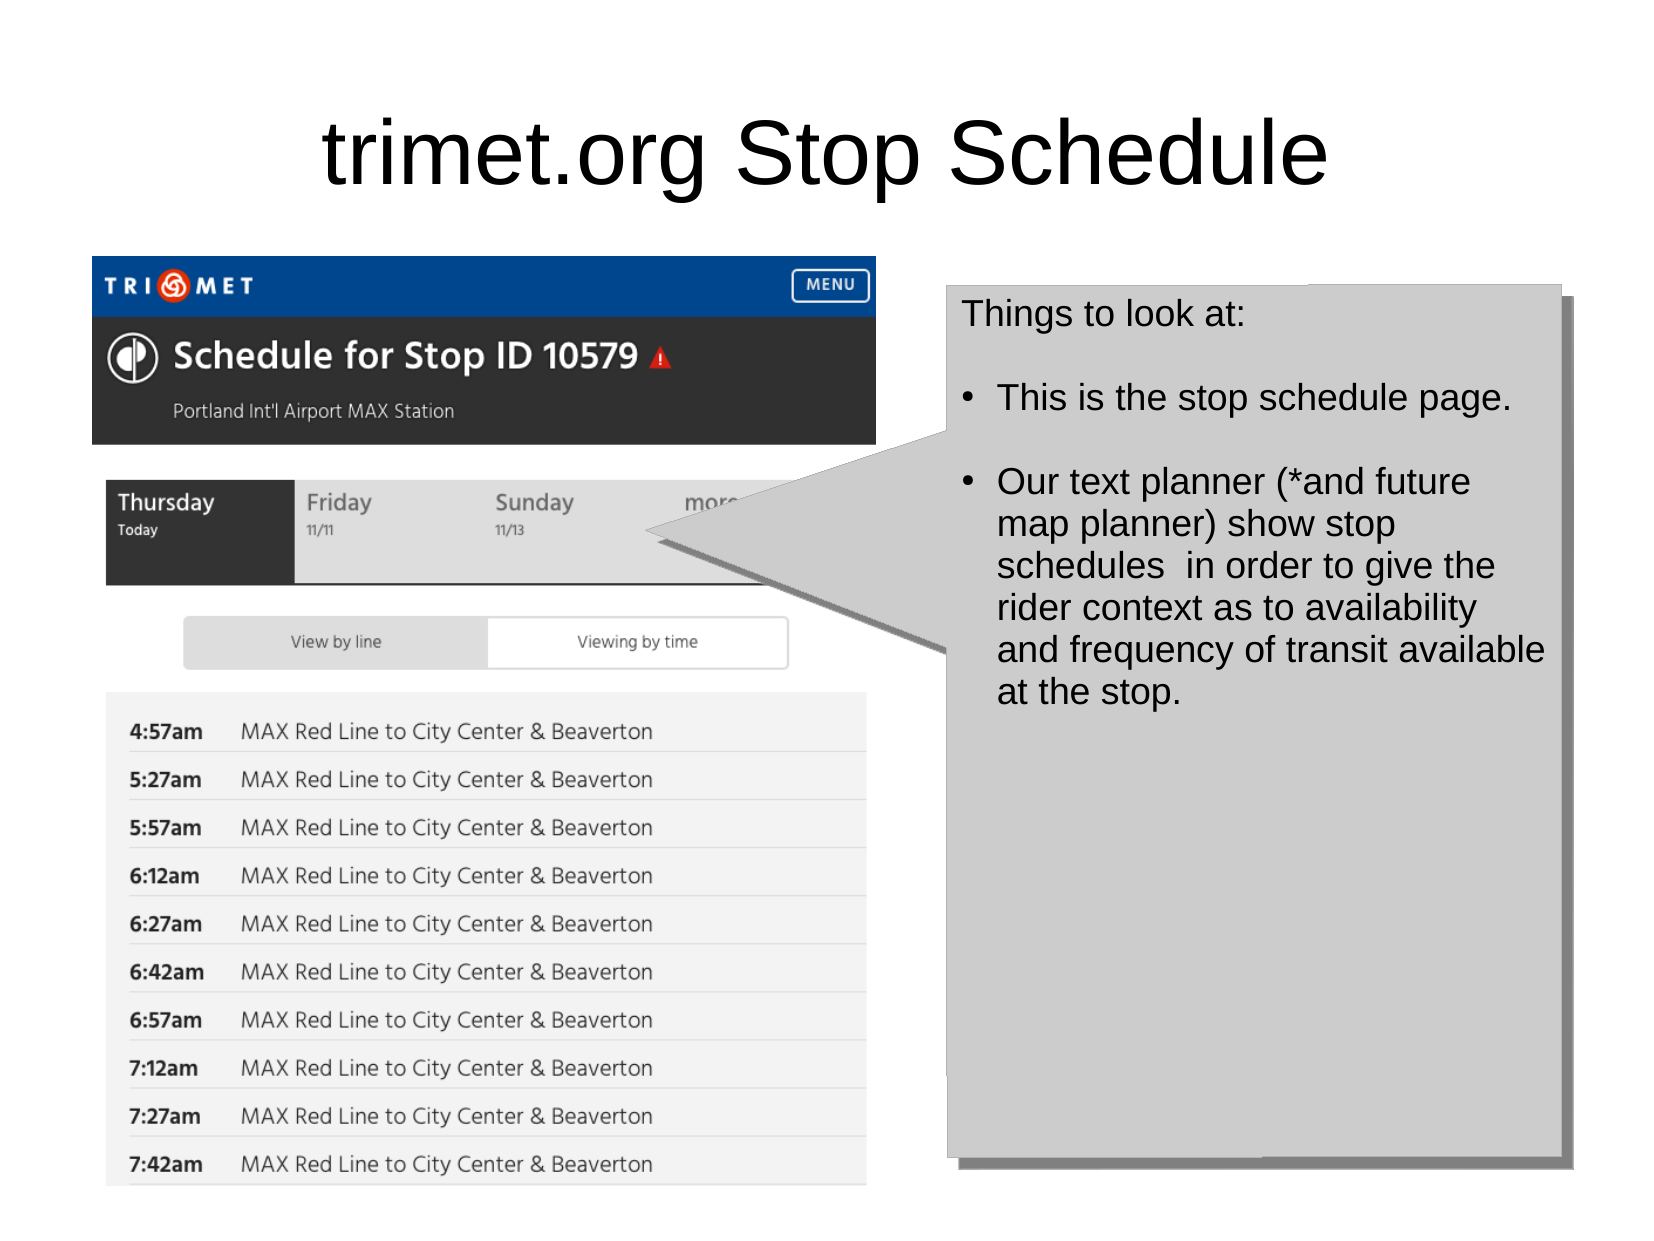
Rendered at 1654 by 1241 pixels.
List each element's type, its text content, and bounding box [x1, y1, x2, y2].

title trimet.org Stop Schedule [82, 49, 1571, 257]
text_box Things to look at: This is the stop schedule page. Our text planner (*and future map planner) show stop schedules in order to give the rider context as to availability and frequency of transit available at the stop. [645, 284, 1562, 1158]
picture [92, 256, 876, 1186]
